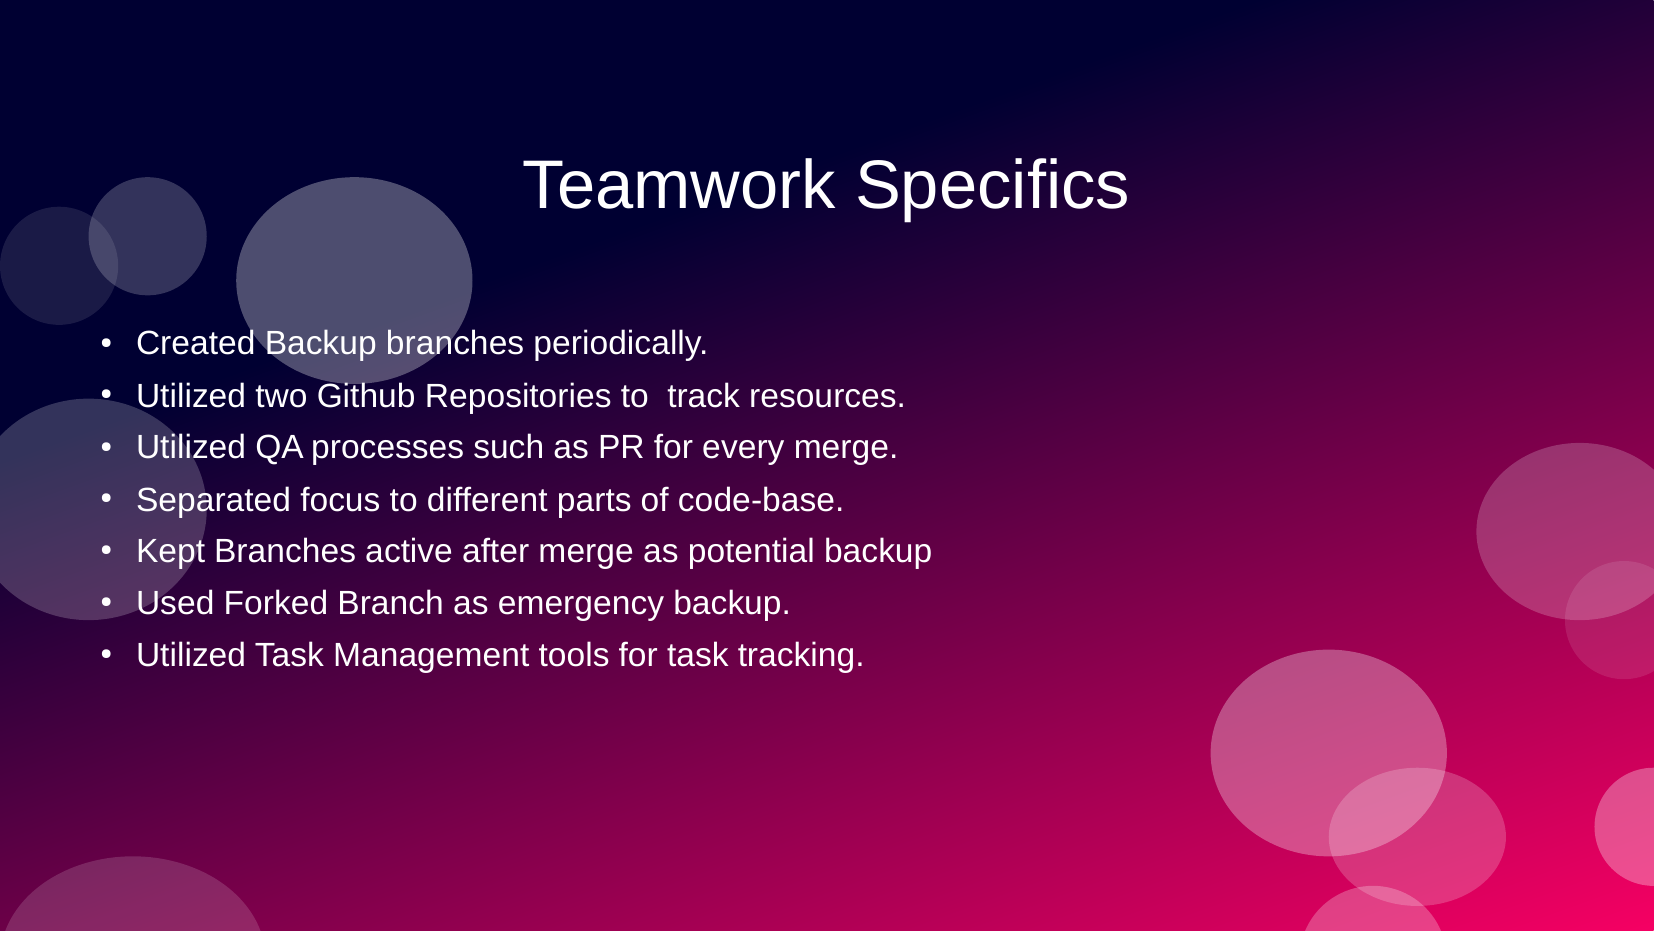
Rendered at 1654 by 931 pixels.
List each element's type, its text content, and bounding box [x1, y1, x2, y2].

list Created Backup branches periodically. Utilized two Github Repositories to track resources. Utilized QA processes such as PR for every merge. Separated focus to different parts of code-base. Kept Branches active after merge as potential backup Used Forked Branch as emergency backup. Utilized Task Management tools for task tracking. [88, 324, 1565, 680]
title Teamwork Specifics [88, 103, 1565, 266]
